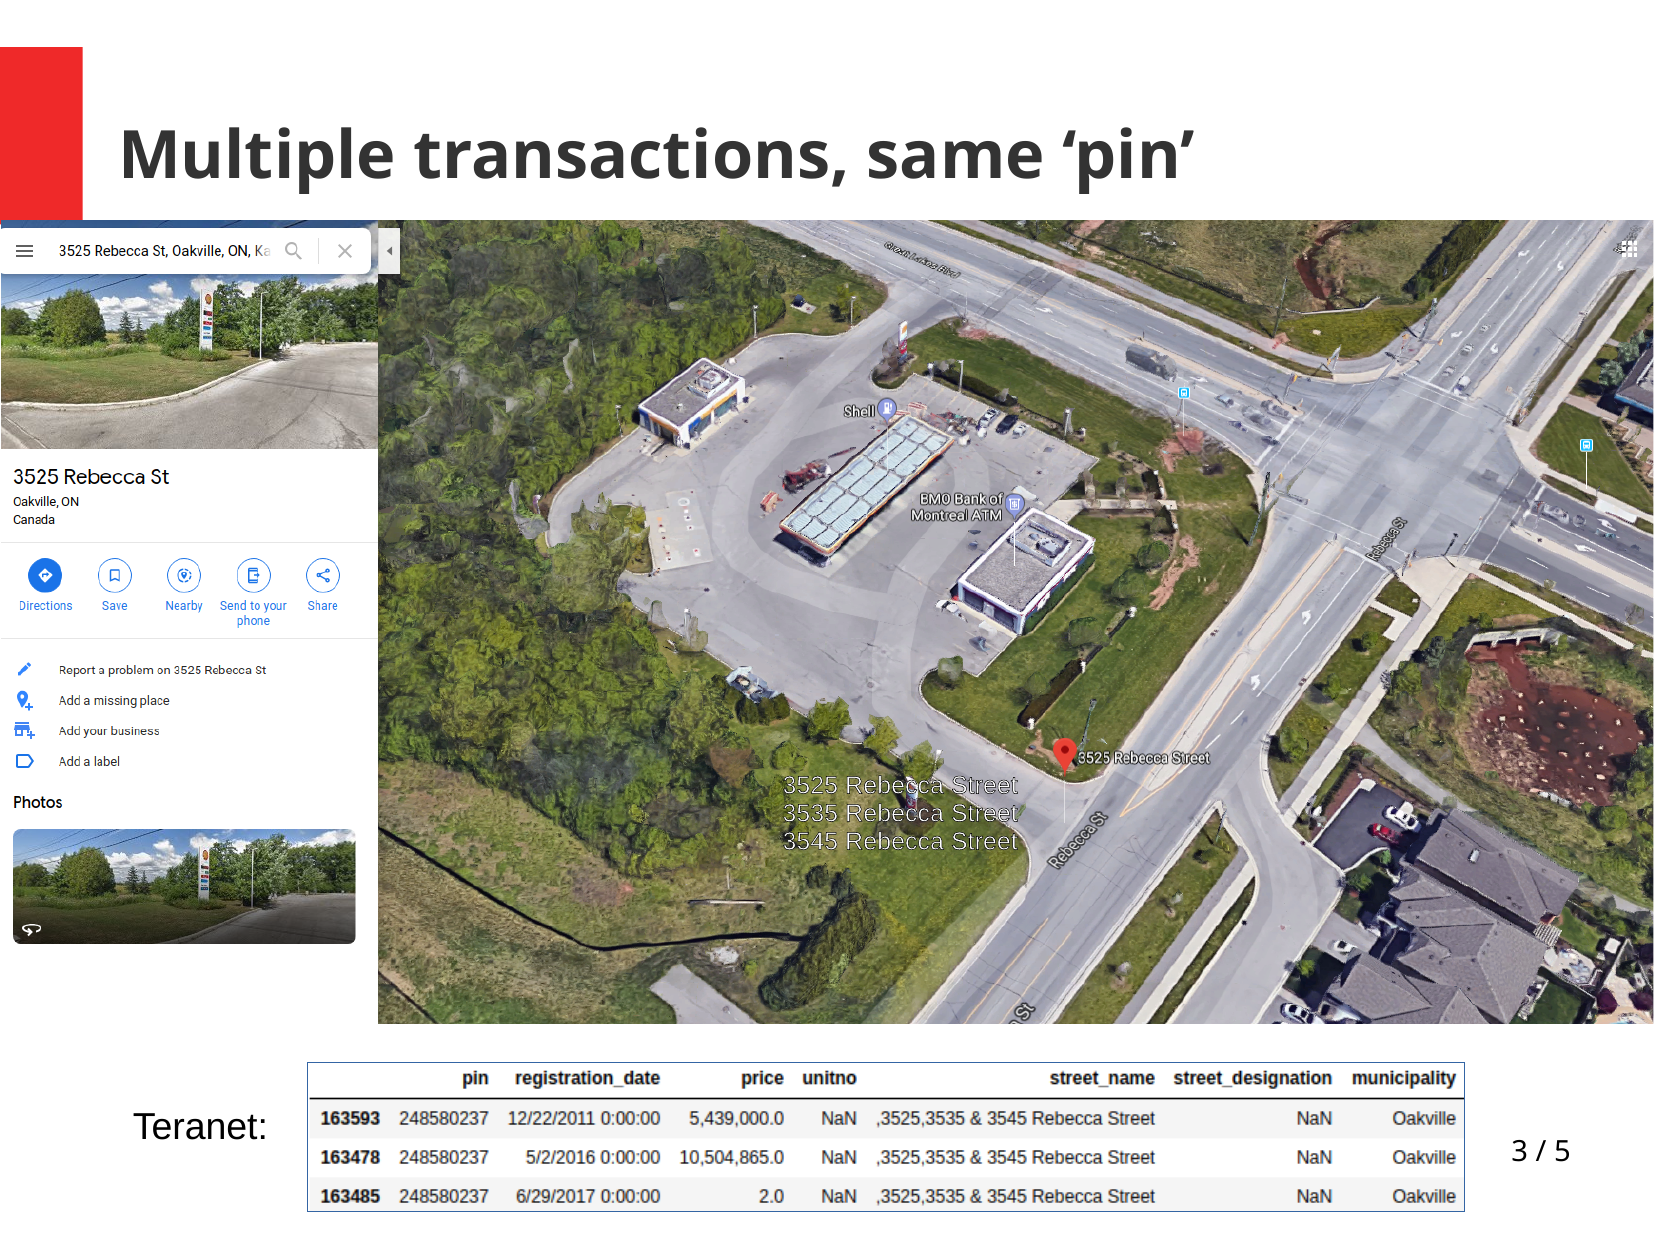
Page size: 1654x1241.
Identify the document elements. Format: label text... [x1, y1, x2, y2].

picture [1, 220, 1654, 1024]
text_box 3525 Rebecca Street 3535 Rebecca Street 3545 Rebecca Street [767, 763, 1040, 863]
title Multiple transactions, same ‘pin’ [118, 49, 1571, 220]
picture [307, 1062, 1465, 1212]
text_box Teranet: [118, 1098, 367, 1156]
